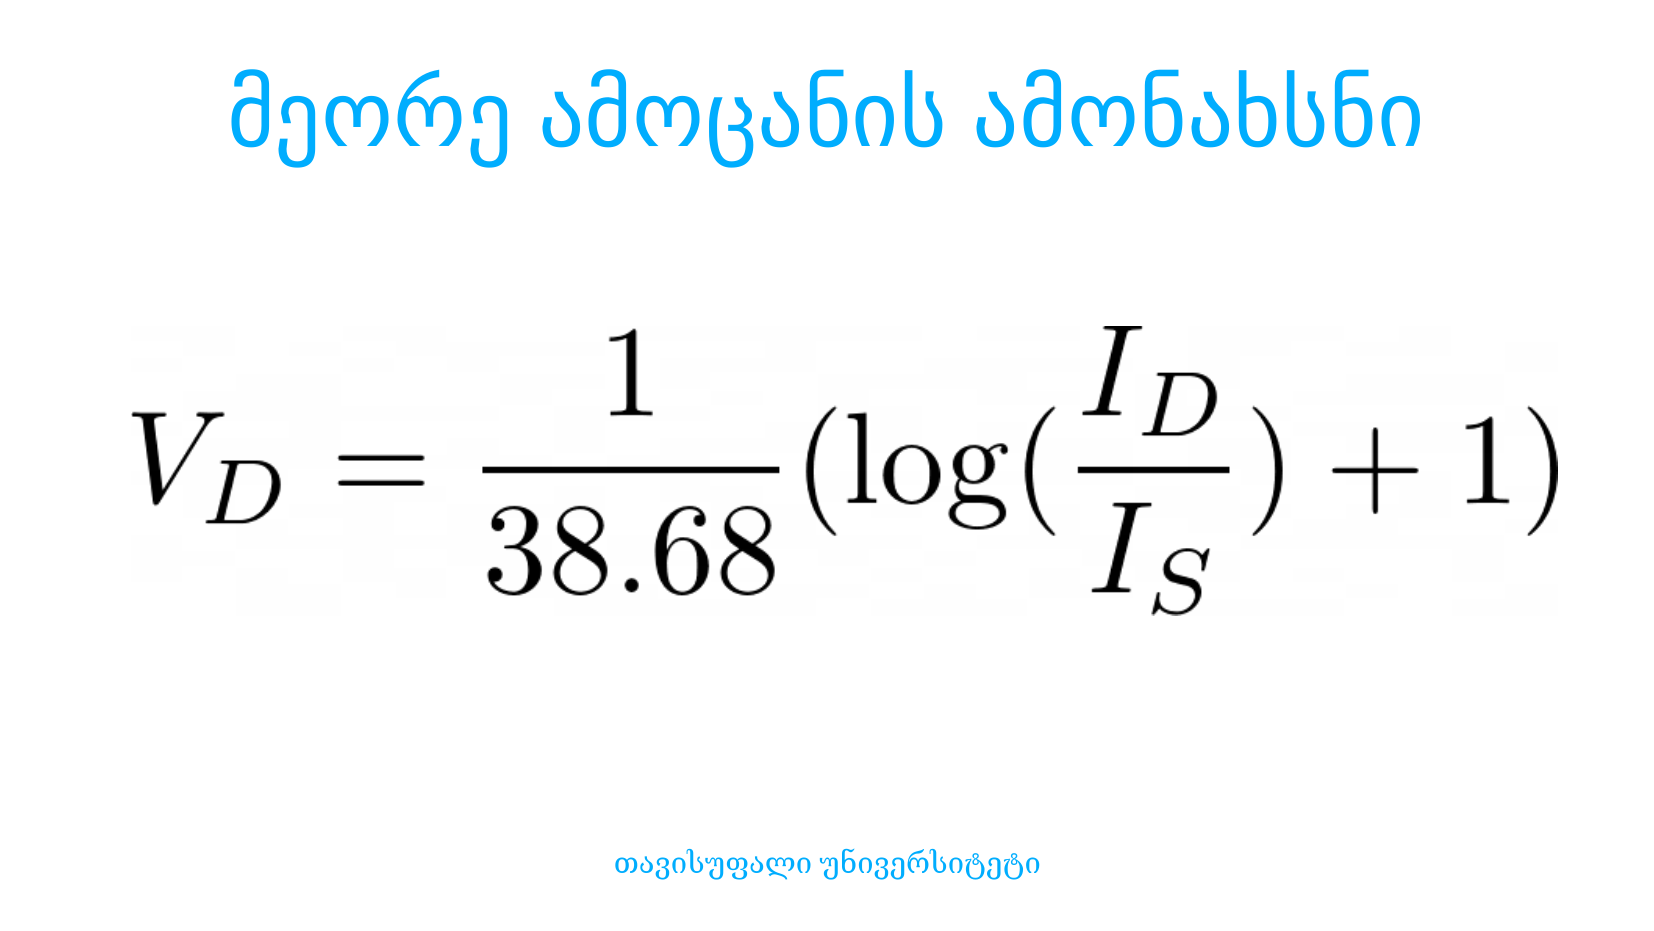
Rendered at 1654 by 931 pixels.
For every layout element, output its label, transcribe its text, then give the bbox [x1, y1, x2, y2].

title მეორე ამოცანის ამონახსნი [82, 37, 1571, 193]
picture [131, 326, 1558, 616]
